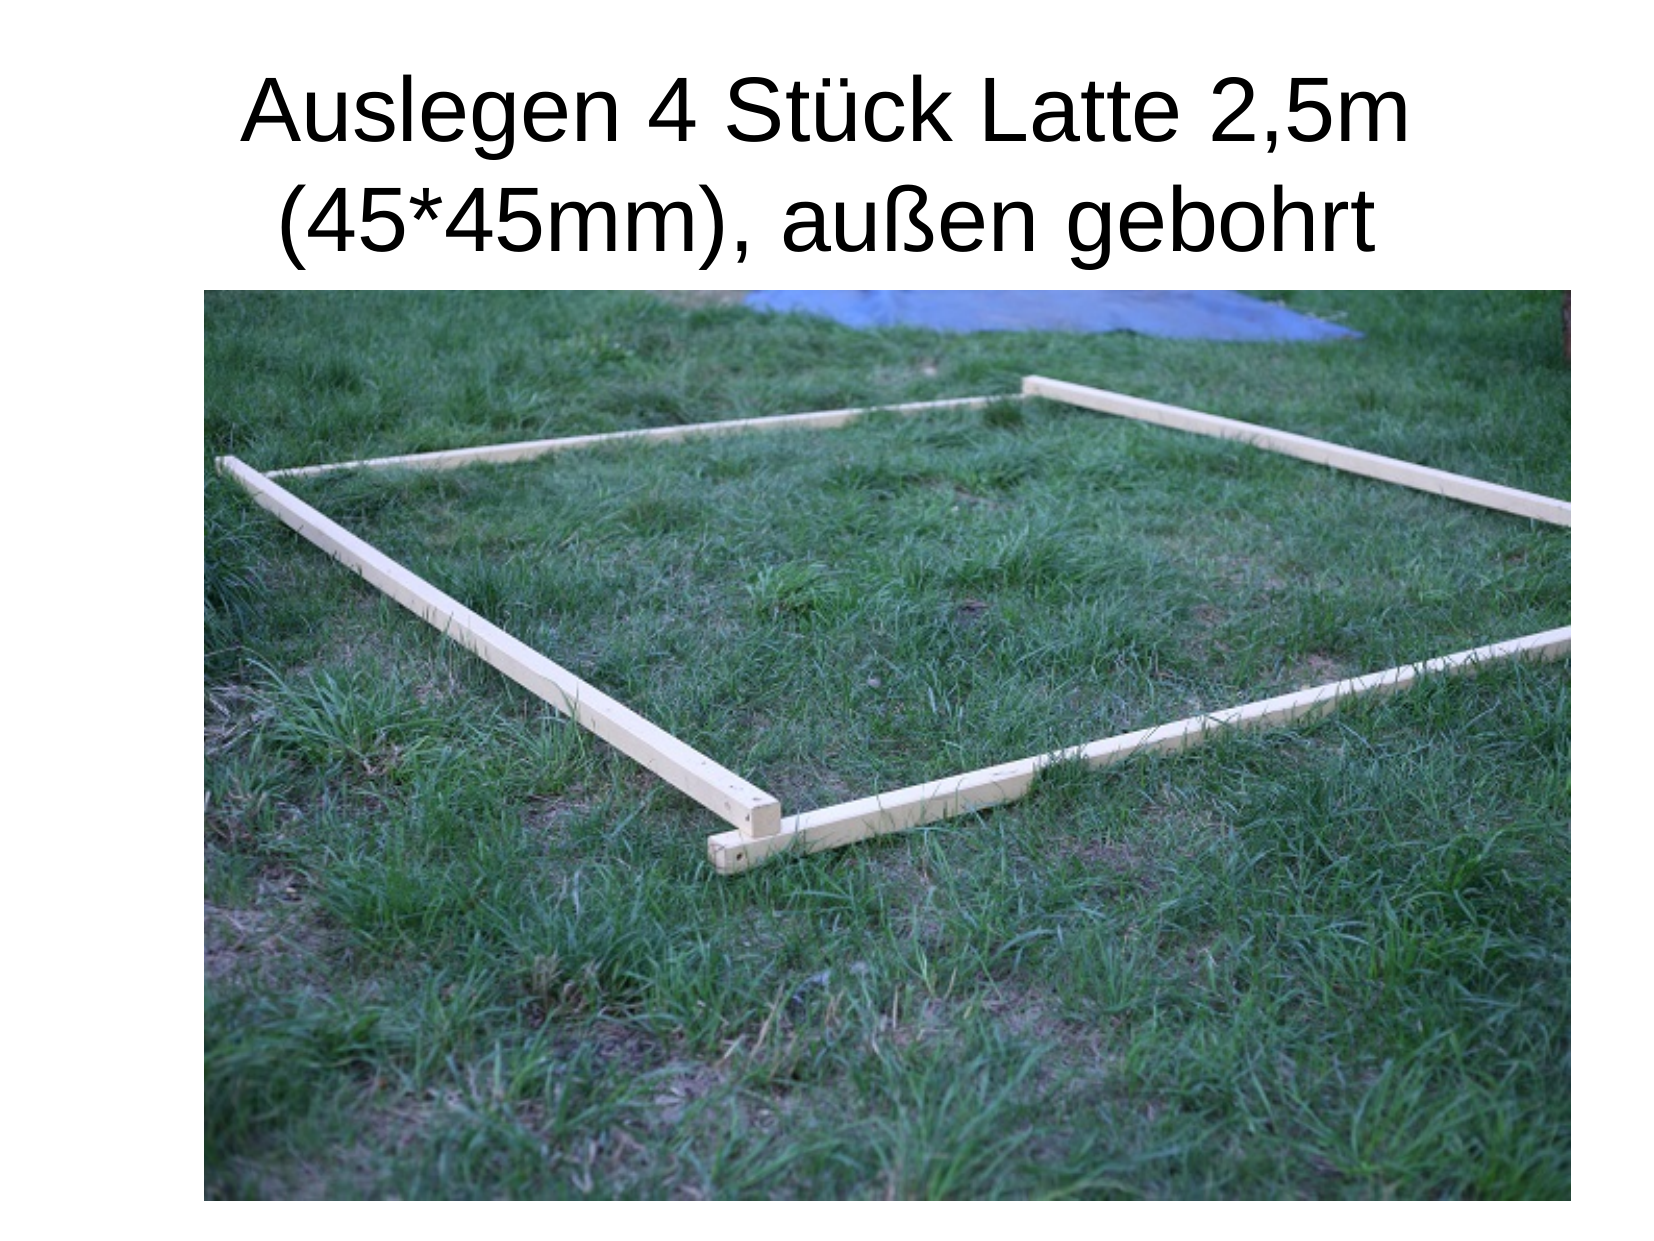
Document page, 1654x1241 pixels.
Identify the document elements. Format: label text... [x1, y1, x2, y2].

picture [204, 290, 1571, 1201]
title Auslegen 4 Stück Latte 2,5m (45*45mm), außen gebohrt [82, 49, 1571, 257]
